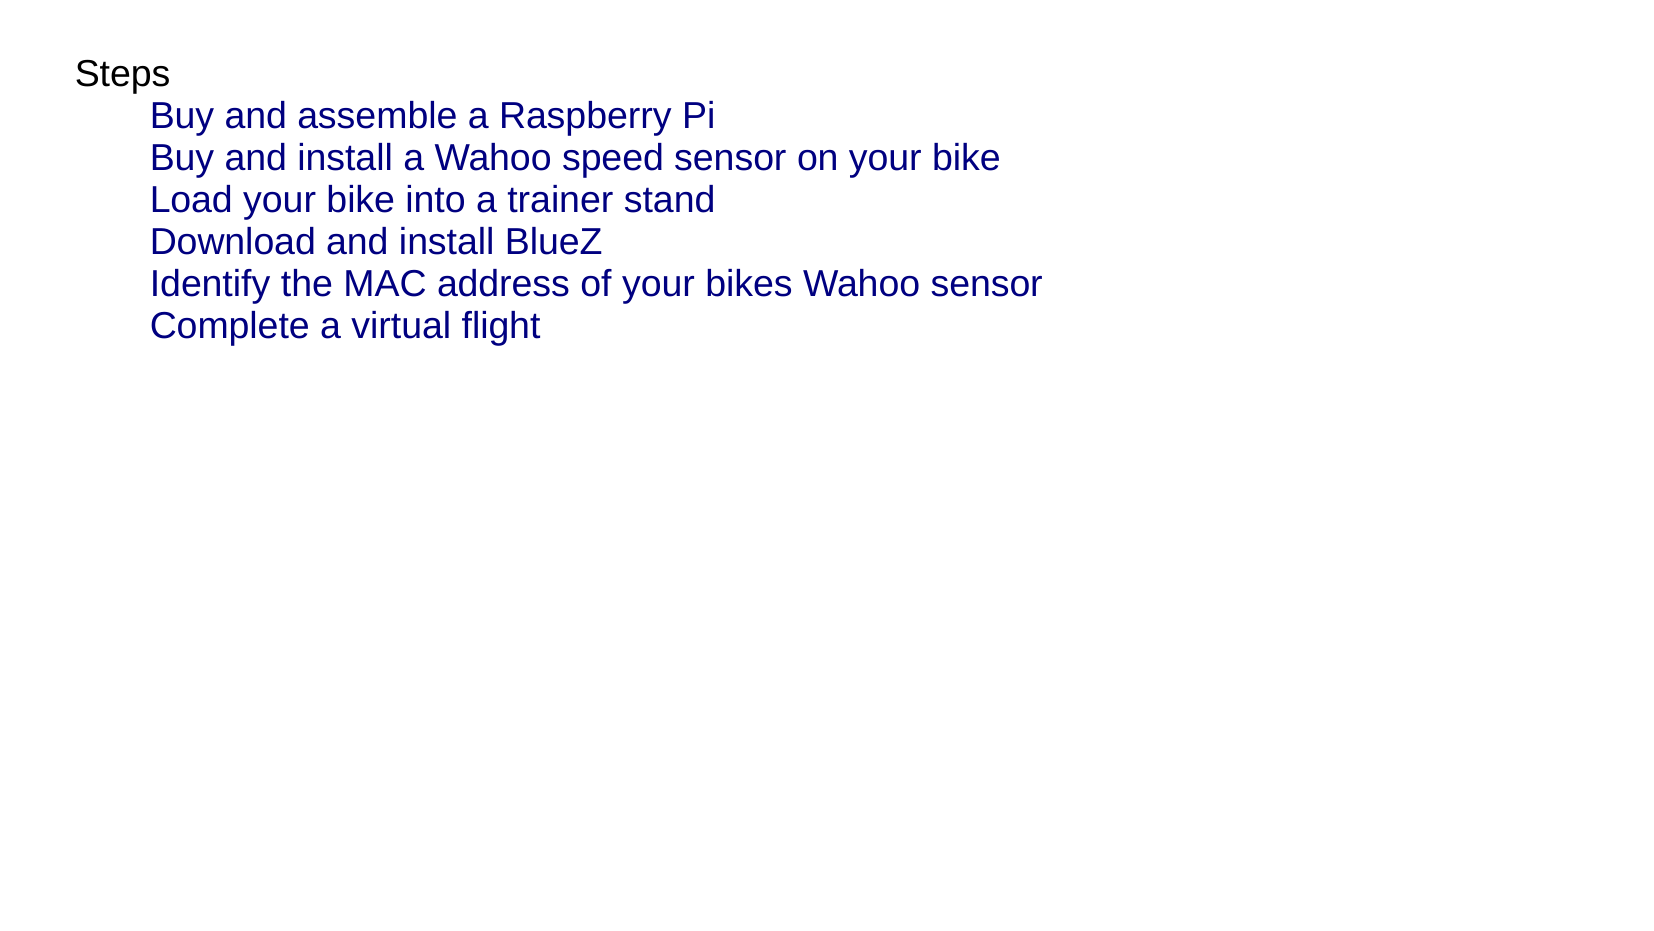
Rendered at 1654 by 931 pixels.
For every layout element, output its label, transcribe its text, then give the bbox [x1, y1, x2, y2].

text_box Steps Buy and assemble a Raspberry Pi Buy and install a Wahoo speed sensor on your bike Load your bike into a trainer stand Download and install BlueZ Identify the MAC address of your bikes Wahoo sensor Complete a virtual flight [60, 45, 1606, 396]
